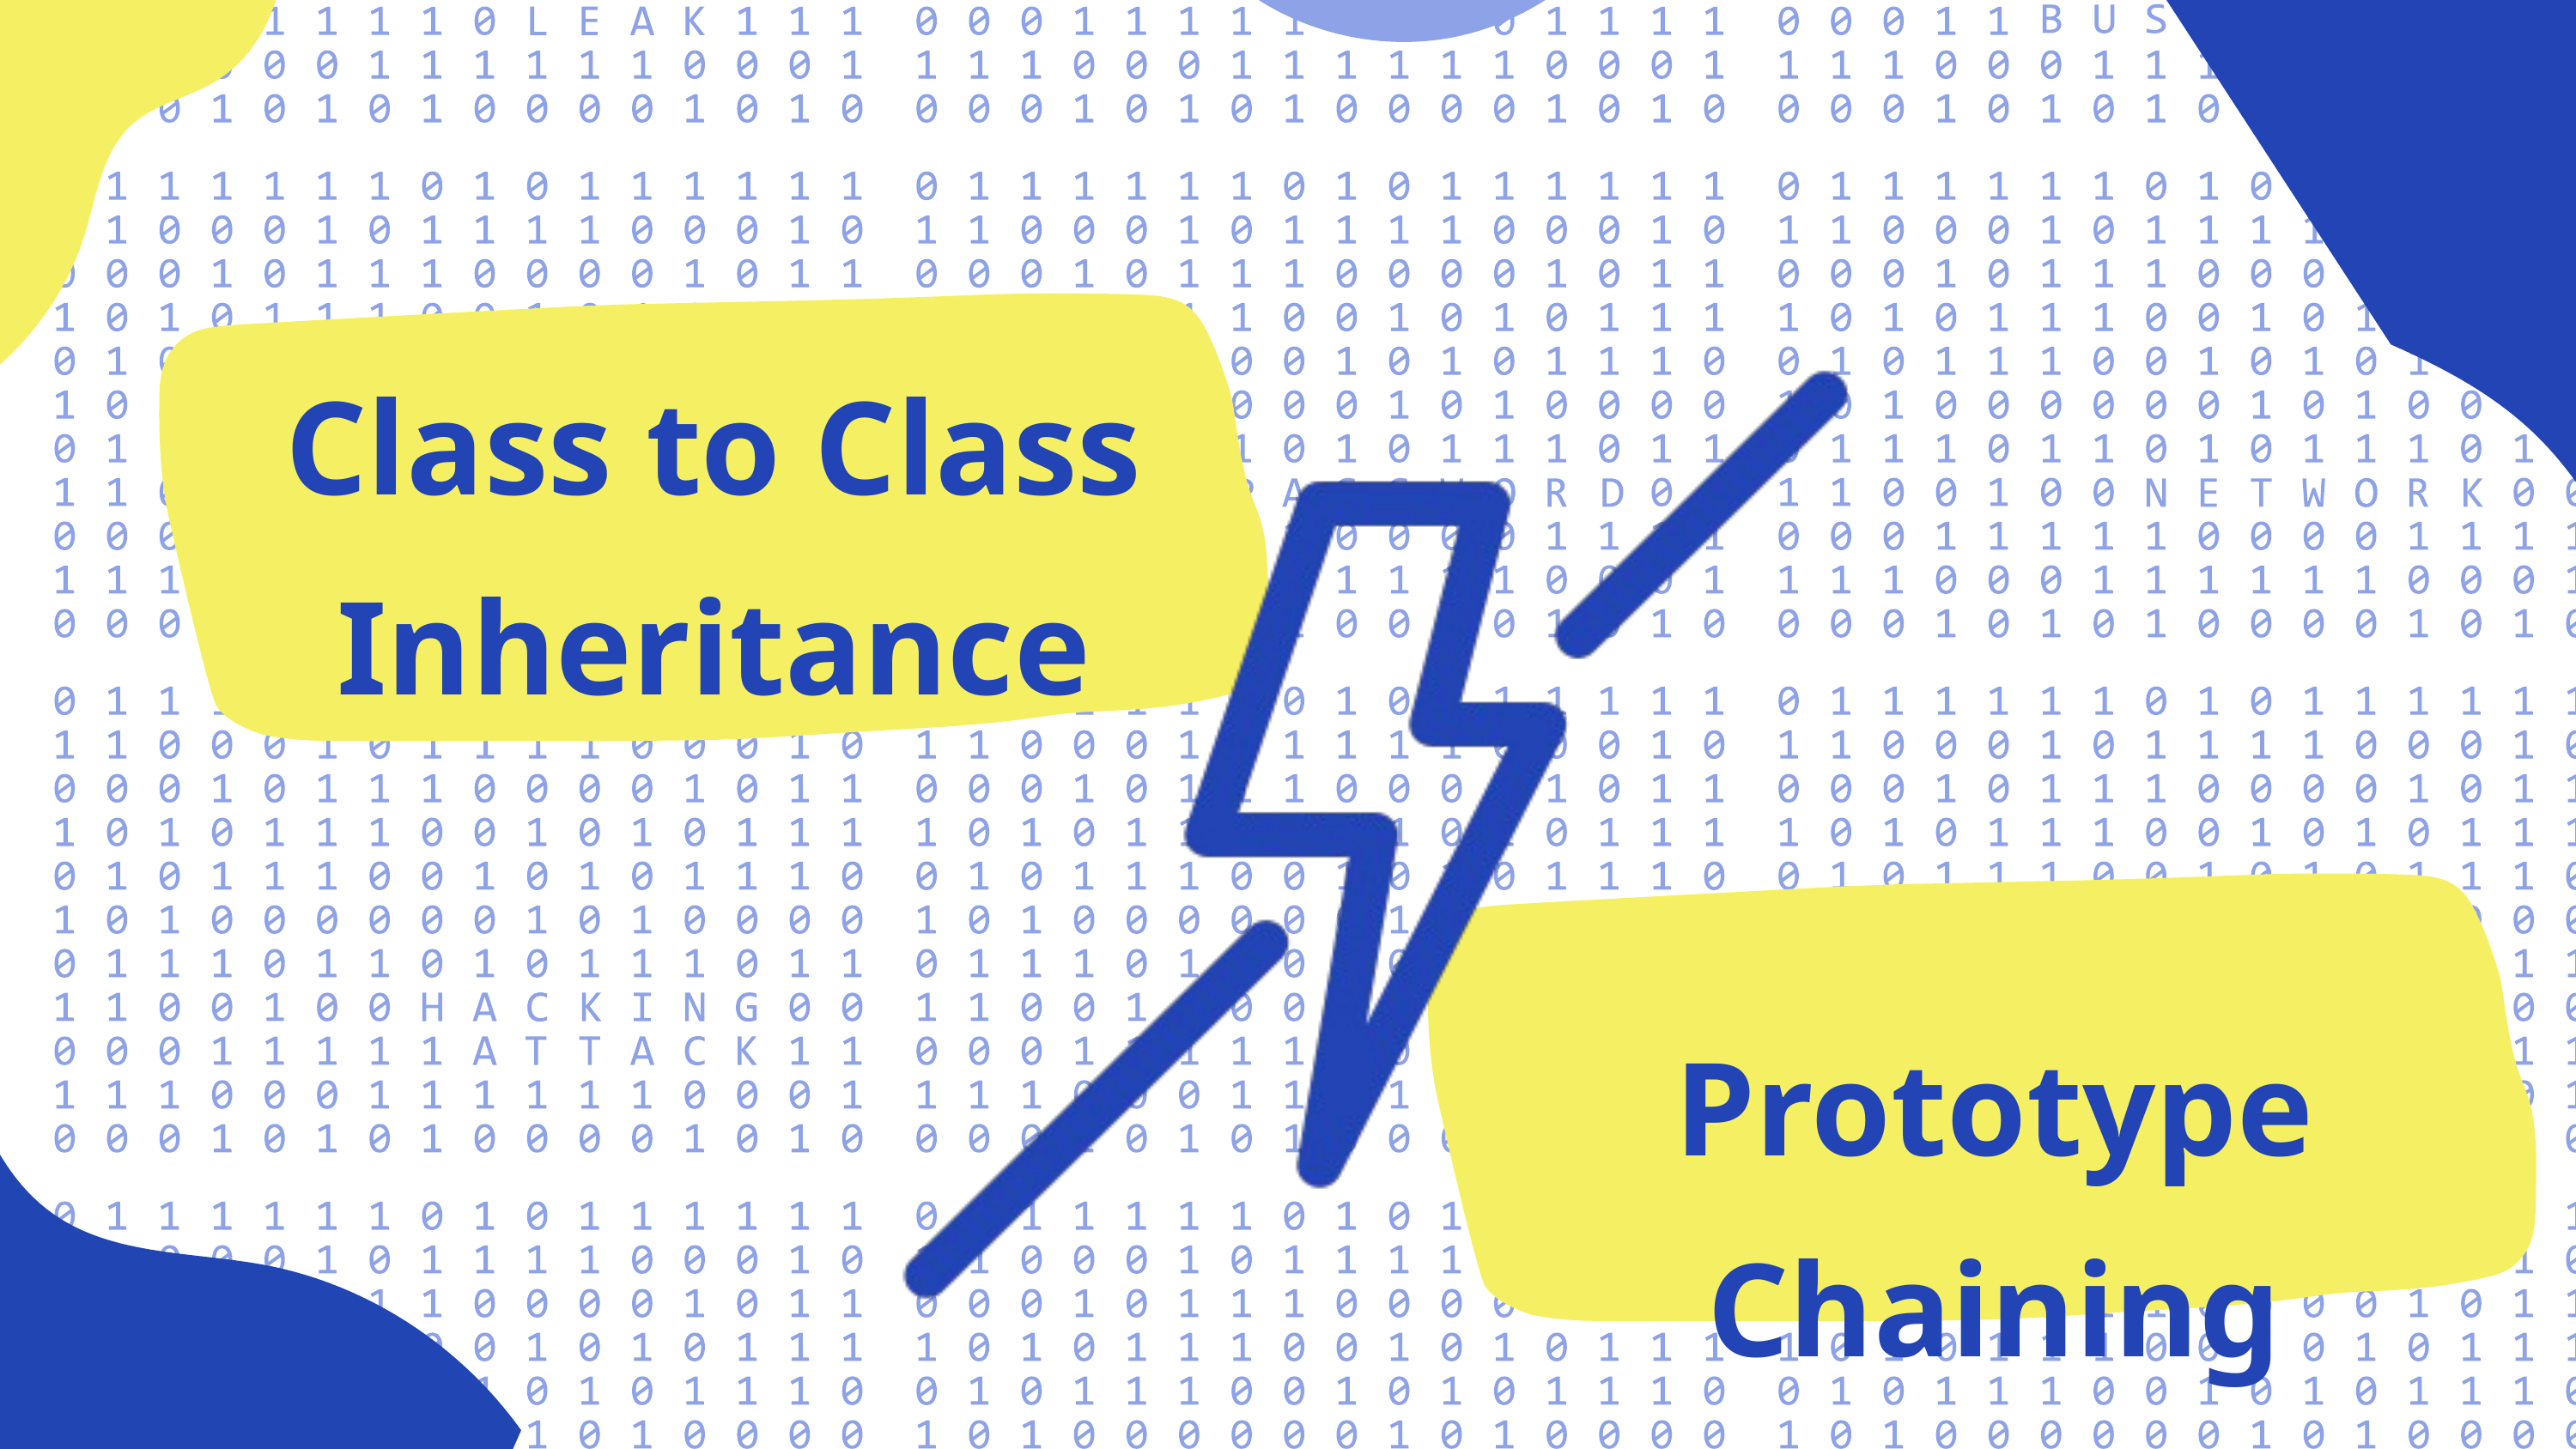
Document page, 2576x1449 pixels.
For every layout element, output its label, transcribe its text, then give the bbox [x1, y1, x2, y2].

text_box Prototype Chaining [1883, 981, 2538, 1168]
picture [890, 319, 1883, 1342]
text_box [0, 0, 2576, 1449]
text_box Class to Class Inheritance [170, 319, 890, 713]
